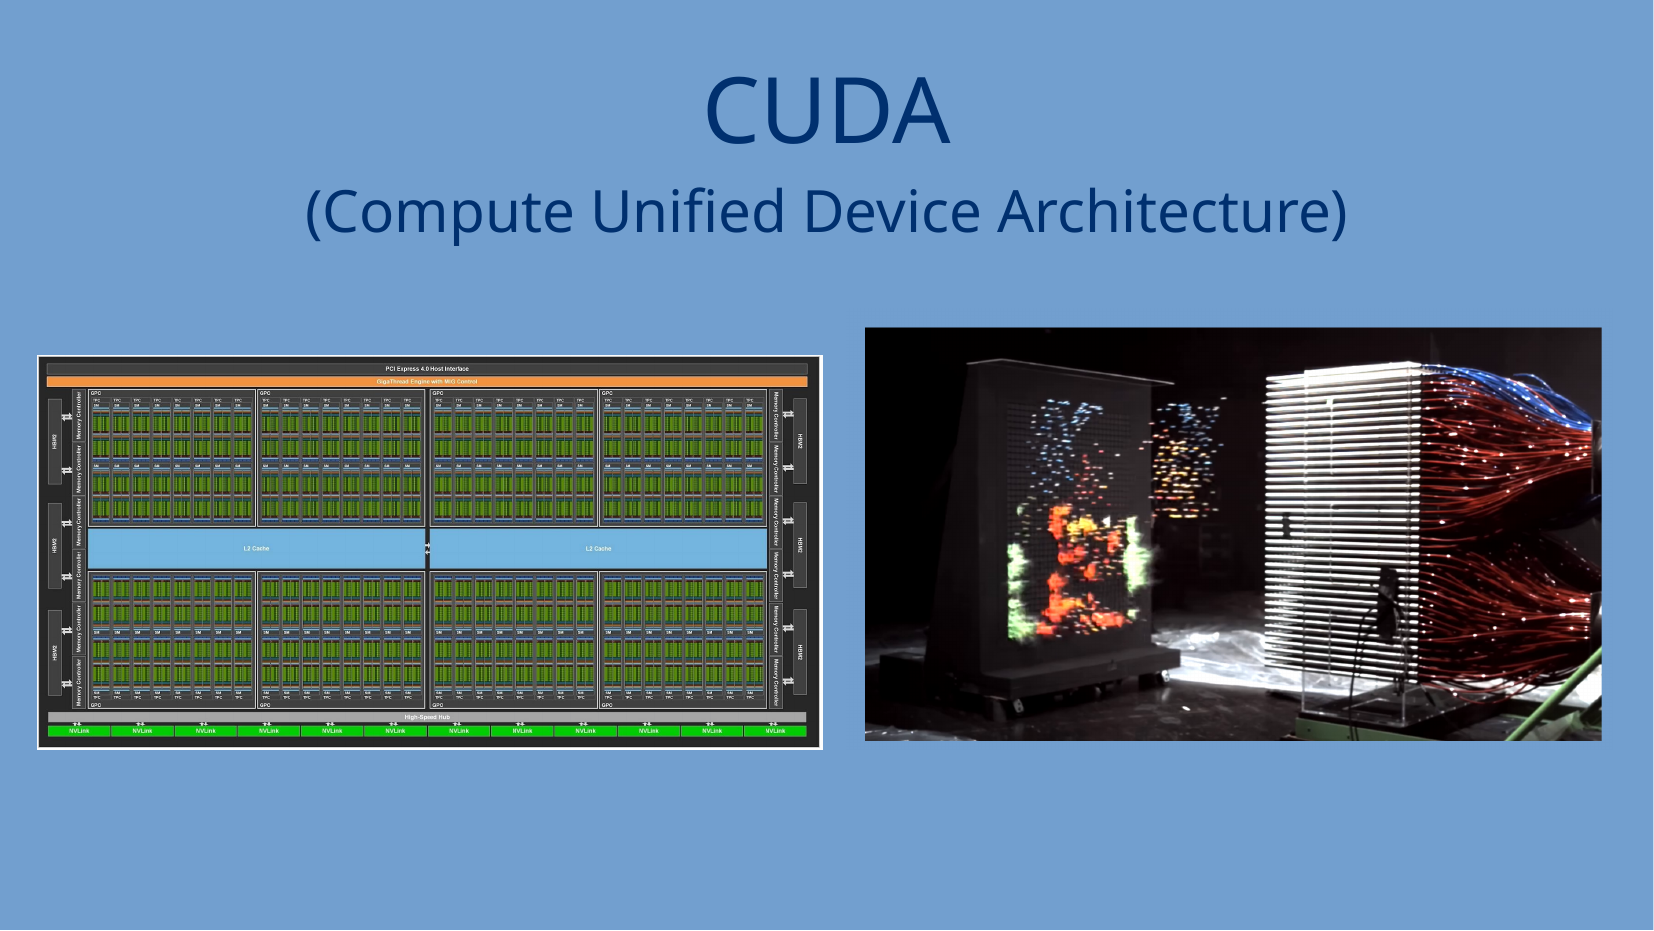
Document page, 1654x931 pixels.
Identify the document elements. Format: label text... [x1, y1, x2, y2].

picture [846, 308, 1613, 751]
title CUDA (Compute Unified Device Architecture) [82, 48, 1571, 247]
picture [37, 355, 823, 751]
